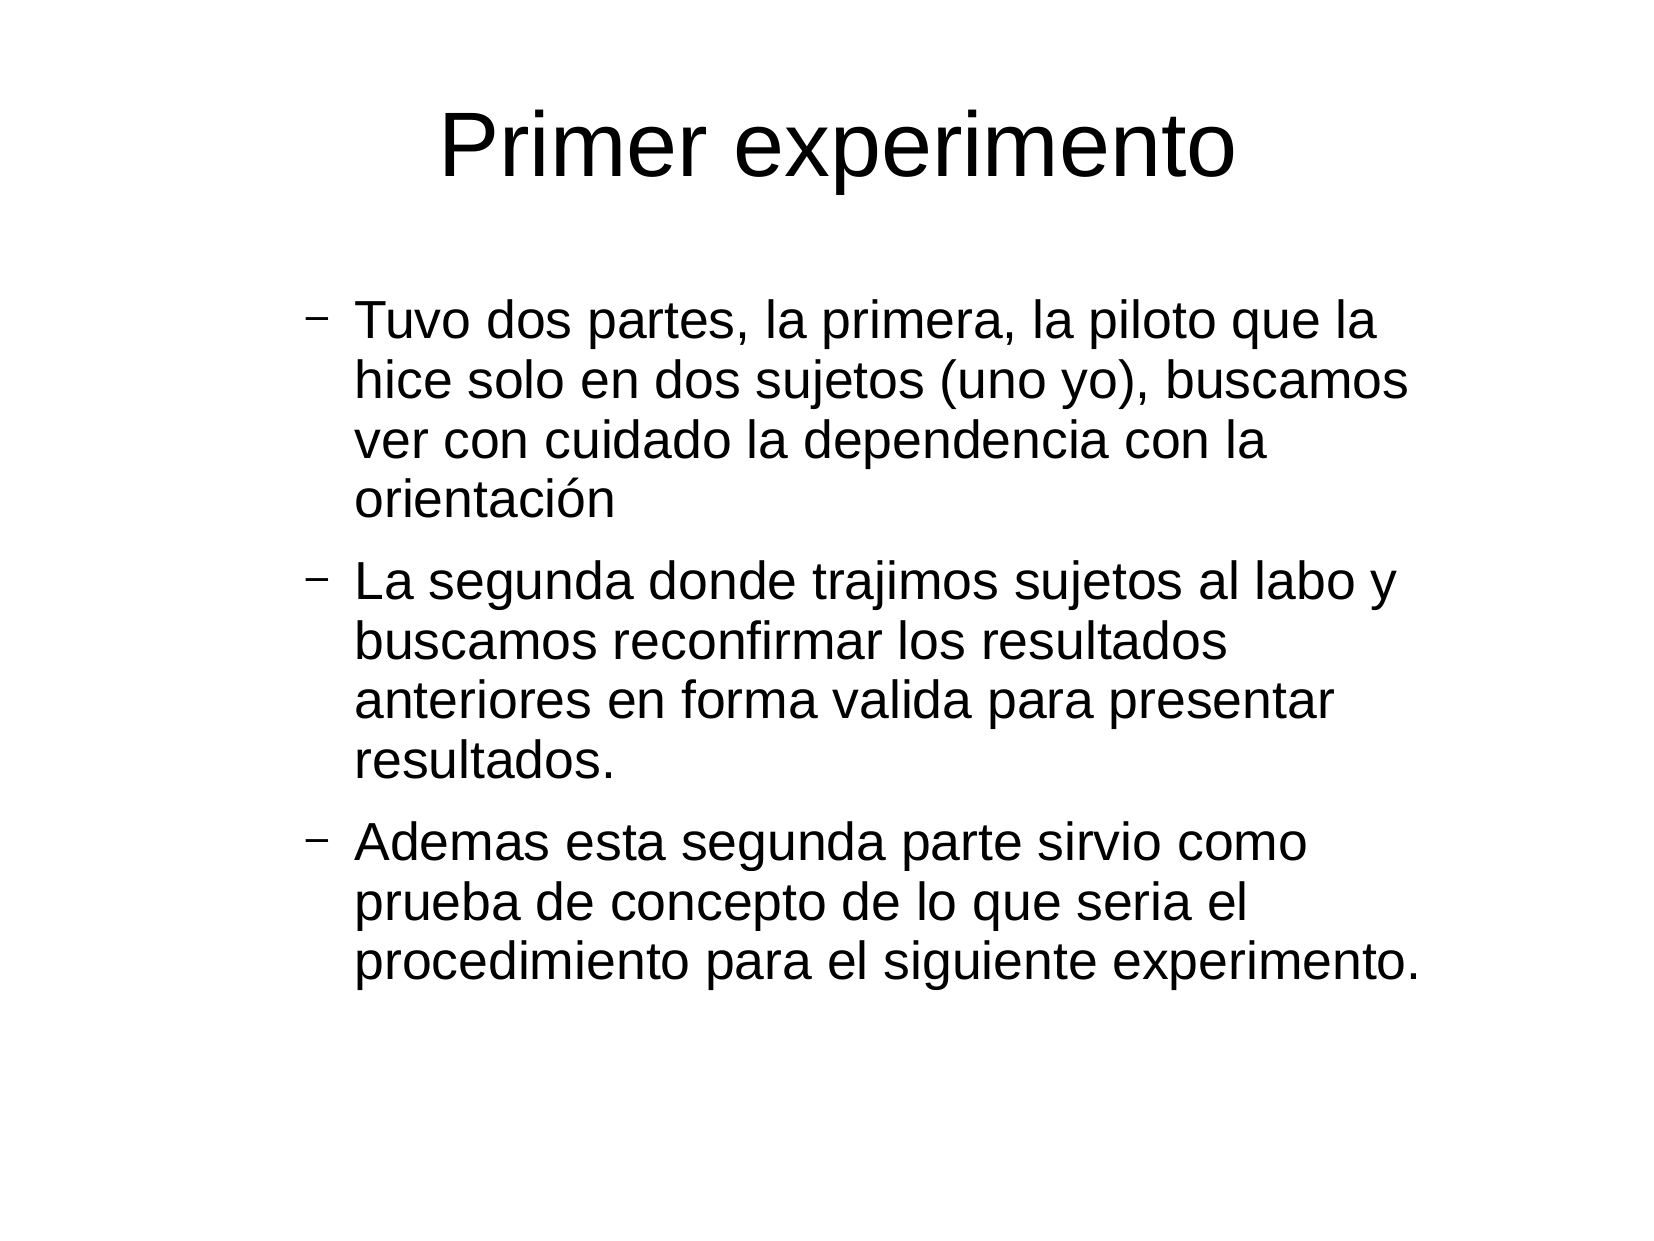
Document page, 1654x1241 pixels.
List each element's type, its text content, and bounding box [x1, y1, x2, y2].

list Tuvo dos partes, la primera, la piloto que la hice solo en dos sujetos (uno yo), buscamos ver con cuidado la dependencia con la orientación La segunda donde trajimos sujetos al labo y buscamos reconfirmar los resultados anteriores en forma valida para presentar resultados. Ademas esta segunda parte sirvio como prueba de concepto de lo que seria el procedimiento para el siguiente experimento. [224, 290, 1430, 1010]
title Primer experimento [94, 40, 1583, 249]
